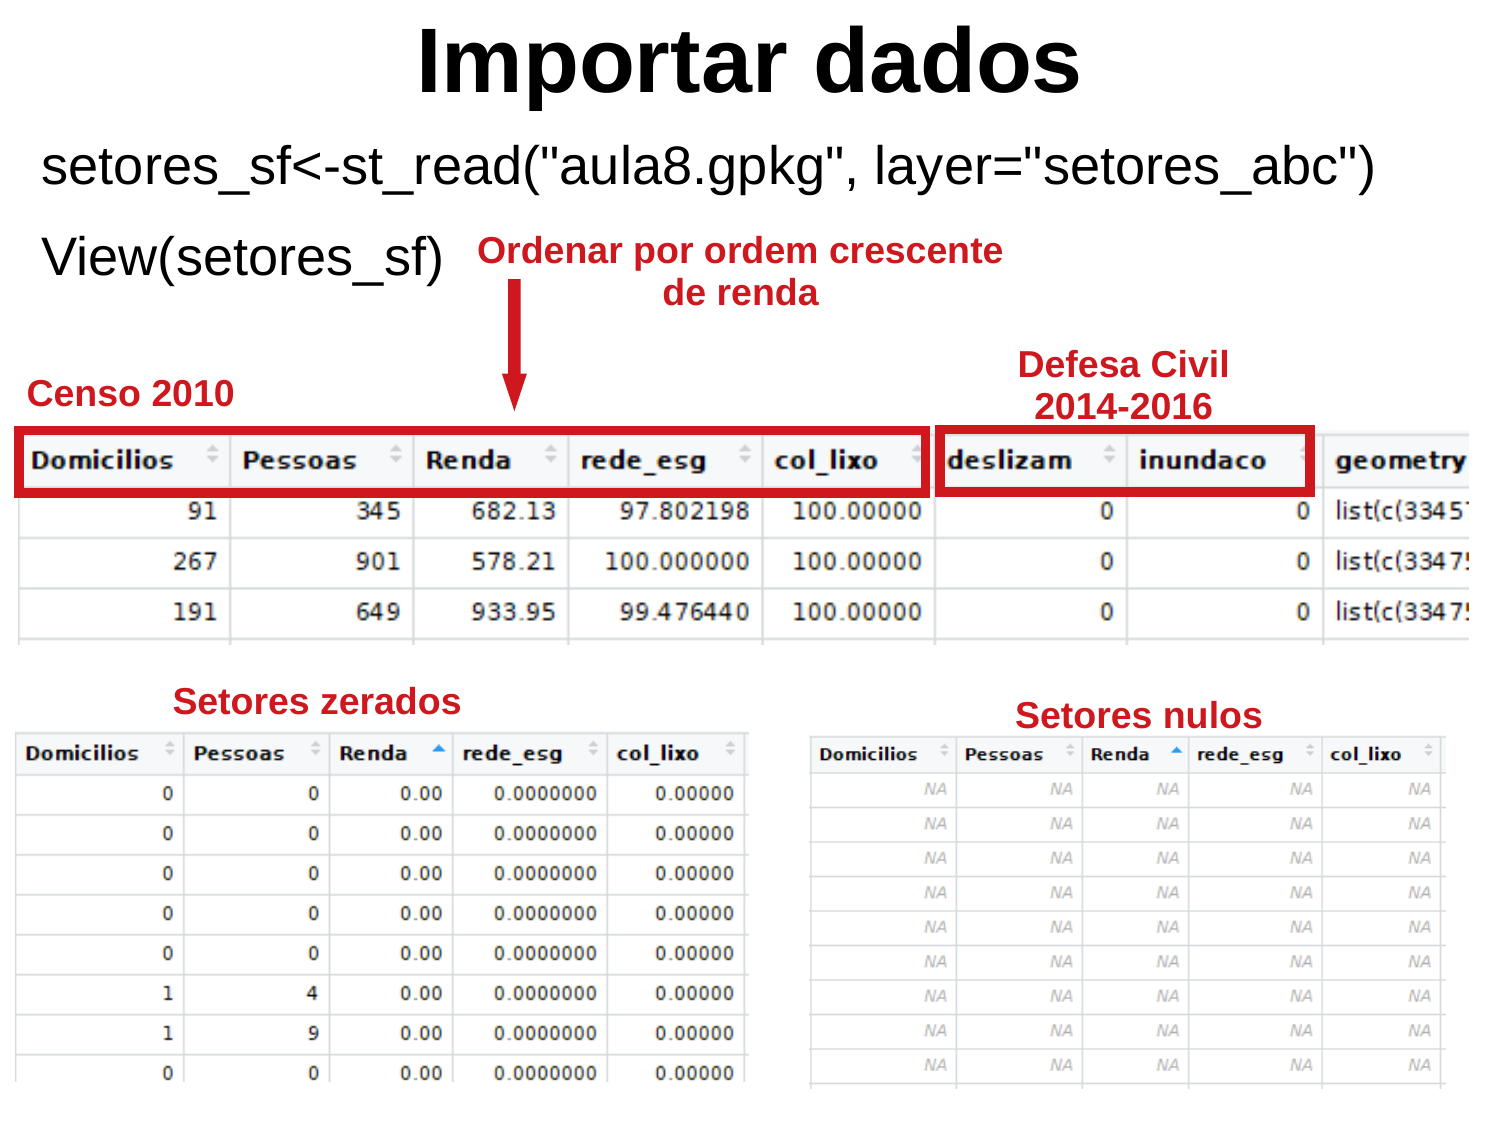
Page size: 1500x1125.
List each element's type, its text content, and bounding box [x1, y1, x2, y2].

text_box Setores zerados [33, 672, 601, 772]
list setores_sf<-st_read("aula8.gpkg", layer="setores_abc") View(setores_sf) [41, 135, 1436, 306]
picture [809, 735, 1446, 1089]
title Importar dados [103, 0, 1397, 121]
text_box Defesa Civil 2014-2016 [995, 336, 1253, 425]
picture [18, 430, 1469, 645]
picture [15, 731, 749, 1082]
picture [24, 435, 921, 488]
picture [945, 434, 1305, 487]
text_box Setores nulos [855, 687, 1423, 787]
text_box Censo 2010 [11, 365, 270, 423]
text_box Ordenar por ordem crescente de renda [456, 222, 1025, 322]
